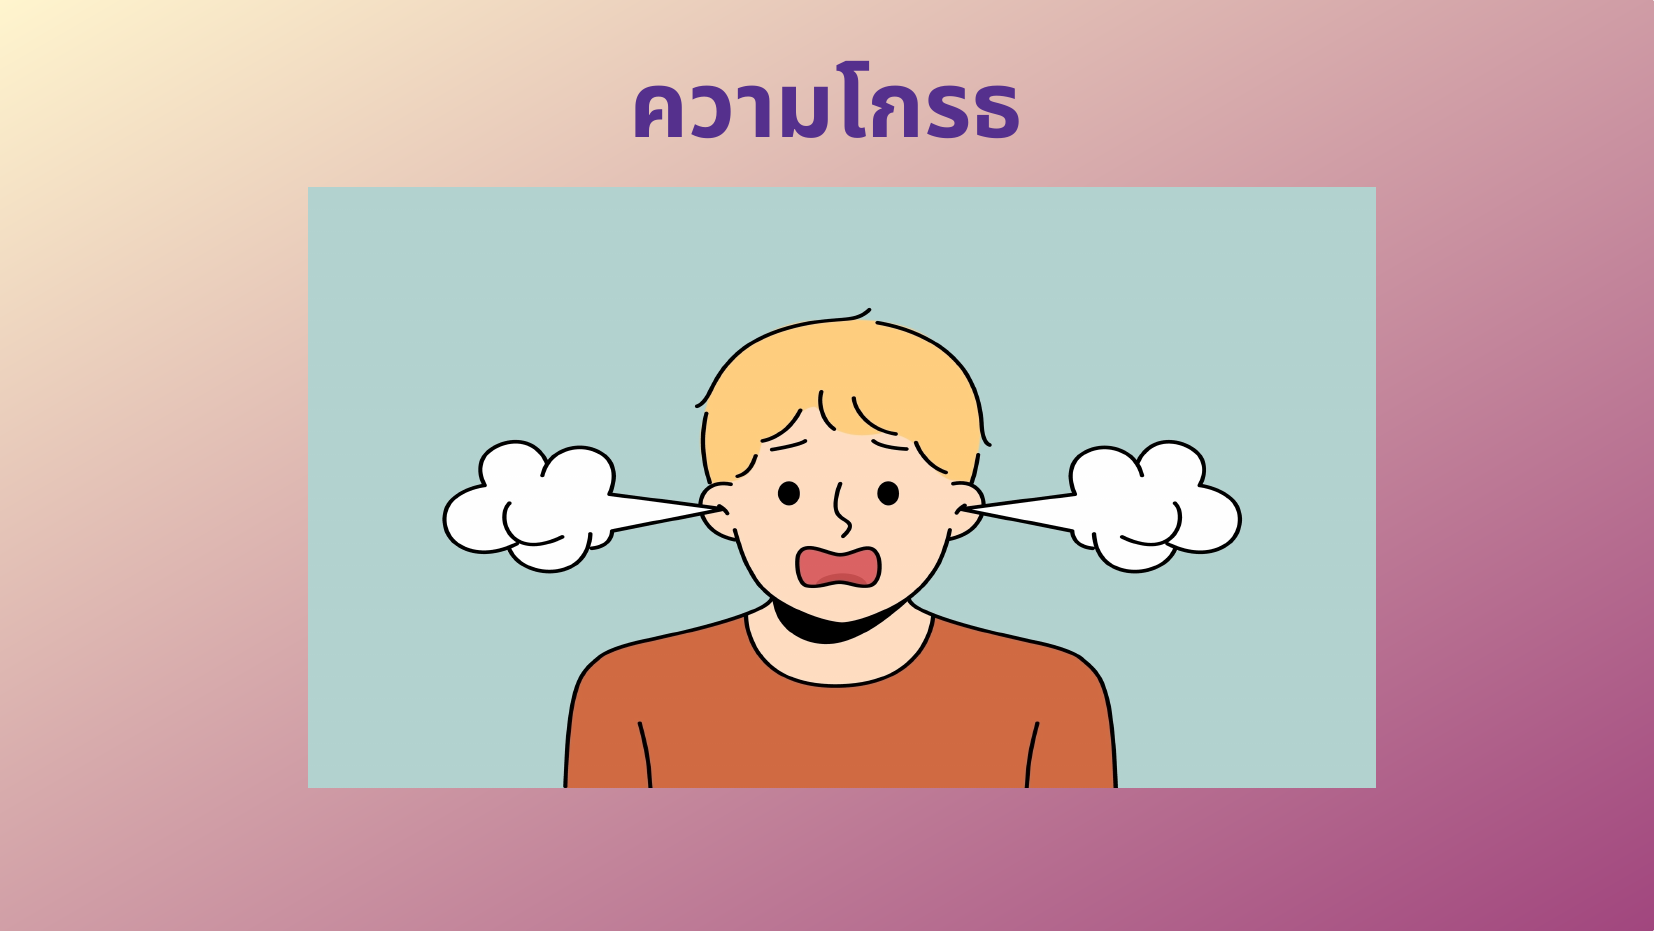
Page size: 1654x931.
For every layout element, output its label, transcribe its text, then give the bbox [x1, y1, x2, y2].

title ความโกรธ [82, 37, 1571, 193]
picture [308, 187, 1376, 788]
